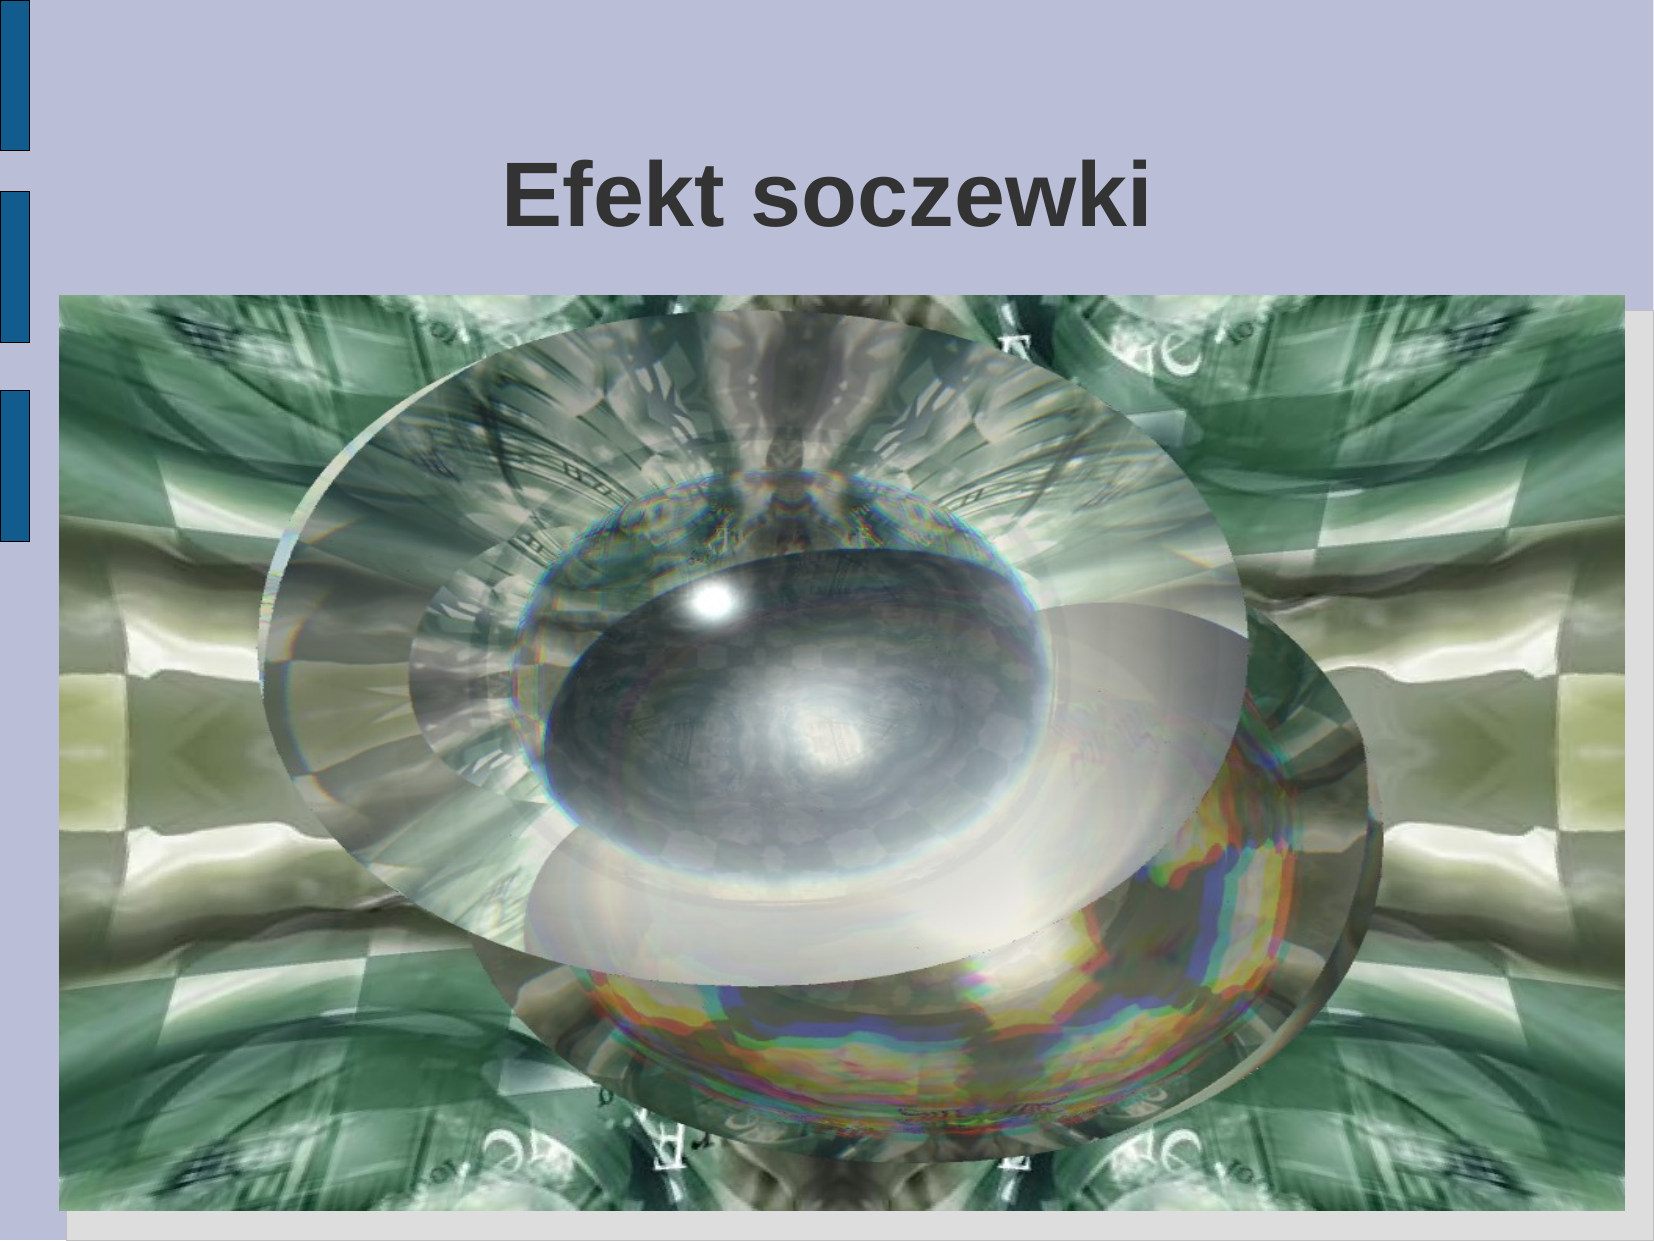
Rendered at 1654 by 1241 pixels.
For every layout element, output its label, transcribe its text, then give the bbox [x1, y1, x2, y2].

picture [59, 295, 1625, 1211]
title Efekt soczewki [121, 91, 1534, 295]
